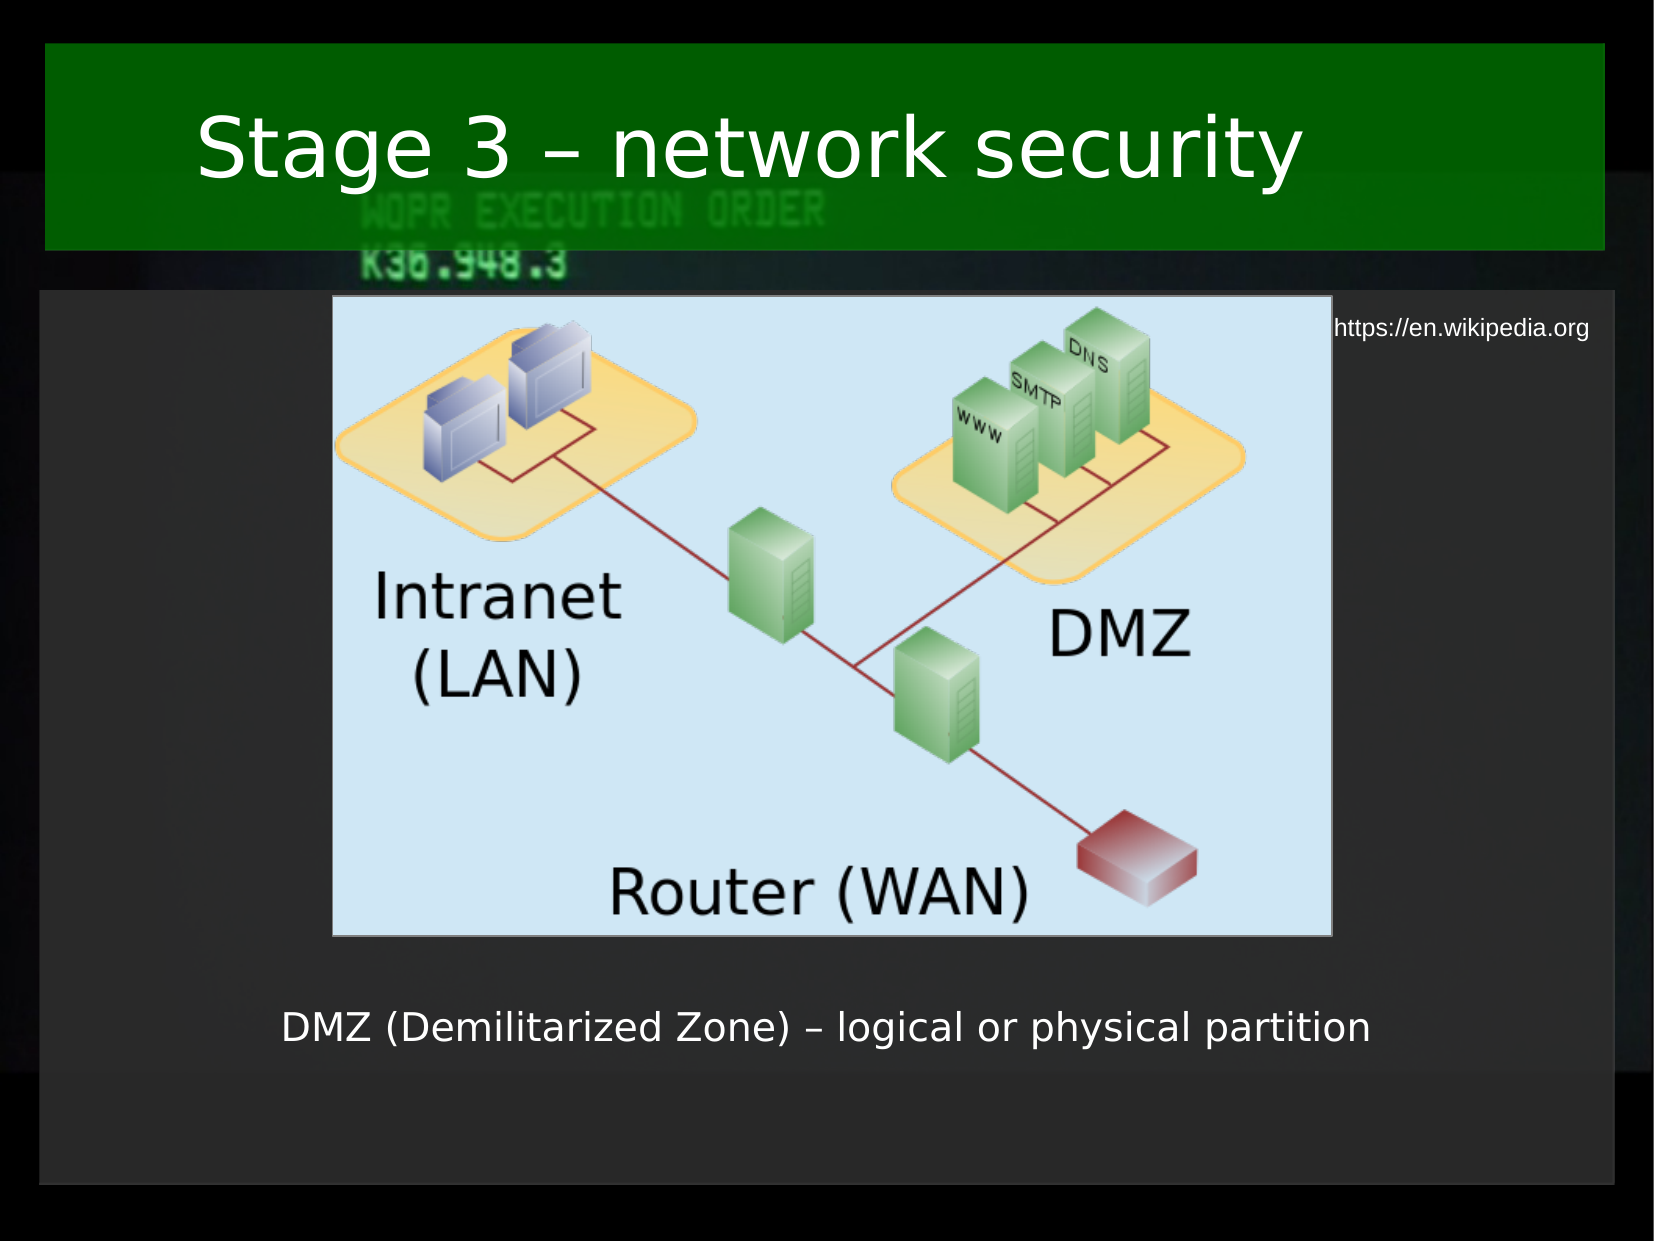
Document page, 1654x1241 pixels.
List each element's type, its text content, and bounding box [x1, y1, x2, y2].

text_box https://en.wikipedia.org [1333, 302, 1606, 345]
text_box [39, 290, 1615, 1185]
text_box DMZ (Demilitarized Zone) – logical or physical partition [129, 996, 1524, 1150]
picture [0, 0, 1654, 1241]
title Stage 3 – network security [45, 43, 1605, 251]
